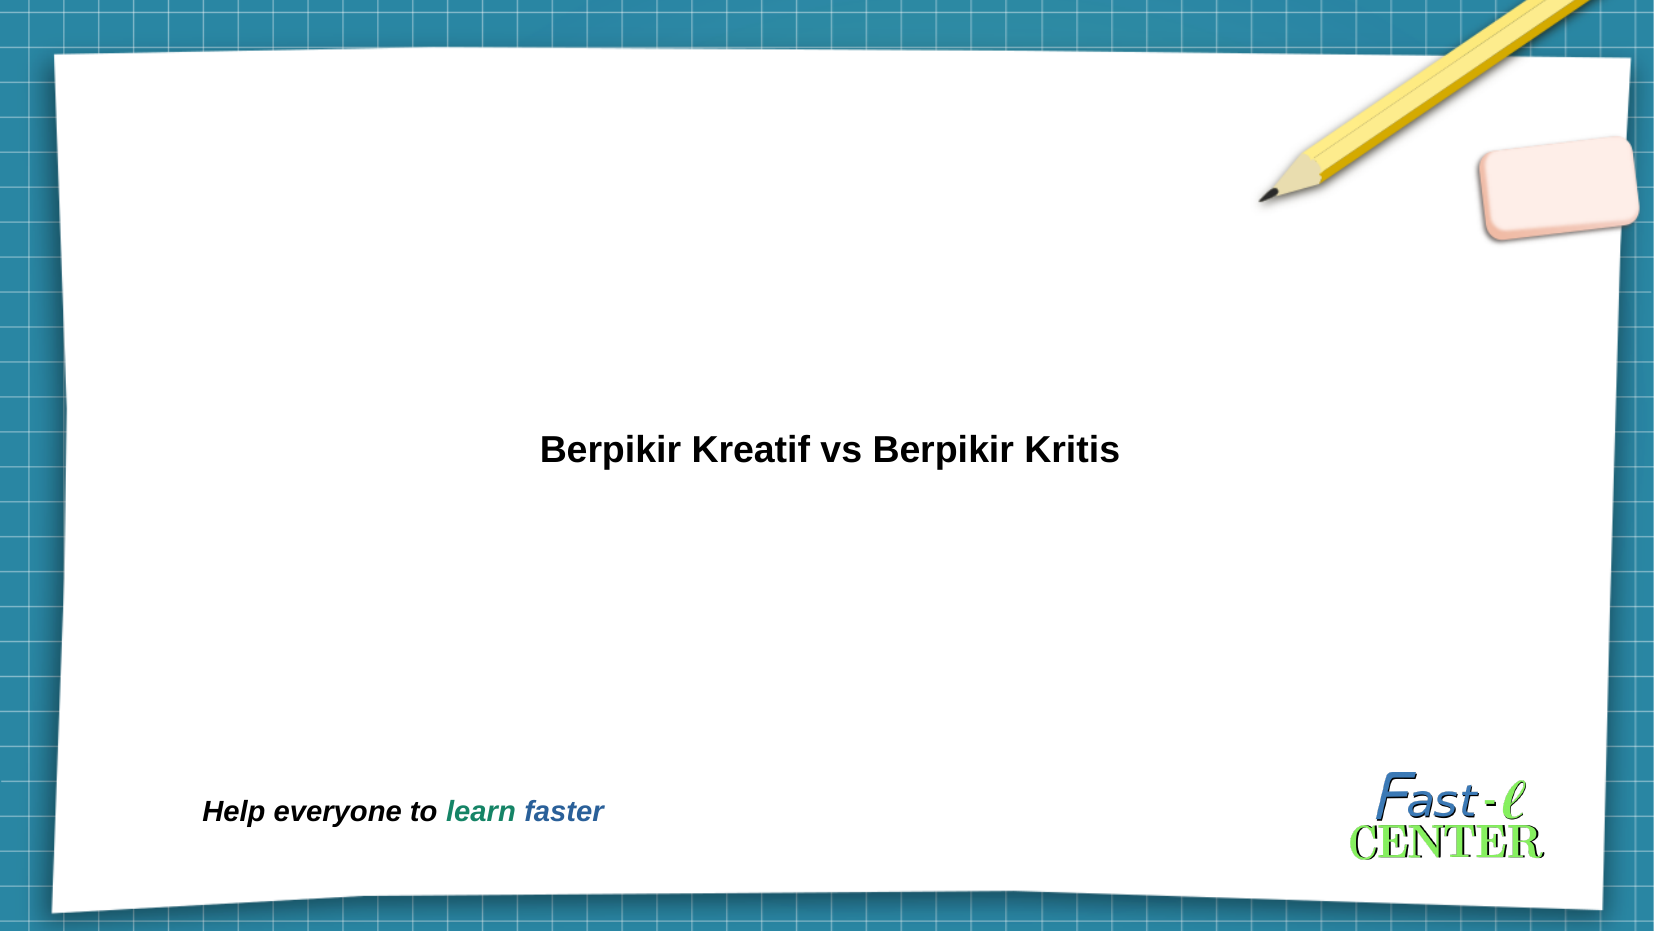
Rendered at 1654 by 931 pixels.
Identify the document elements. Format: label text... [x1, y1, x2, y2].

text_box Berpikir Kreatif vs Berpikir Kritis [525, 421, 1163, 523]
picture [0, 0, 1654, 931]
text_box Help everyone to learn faster [187, 787, 619, 836]
